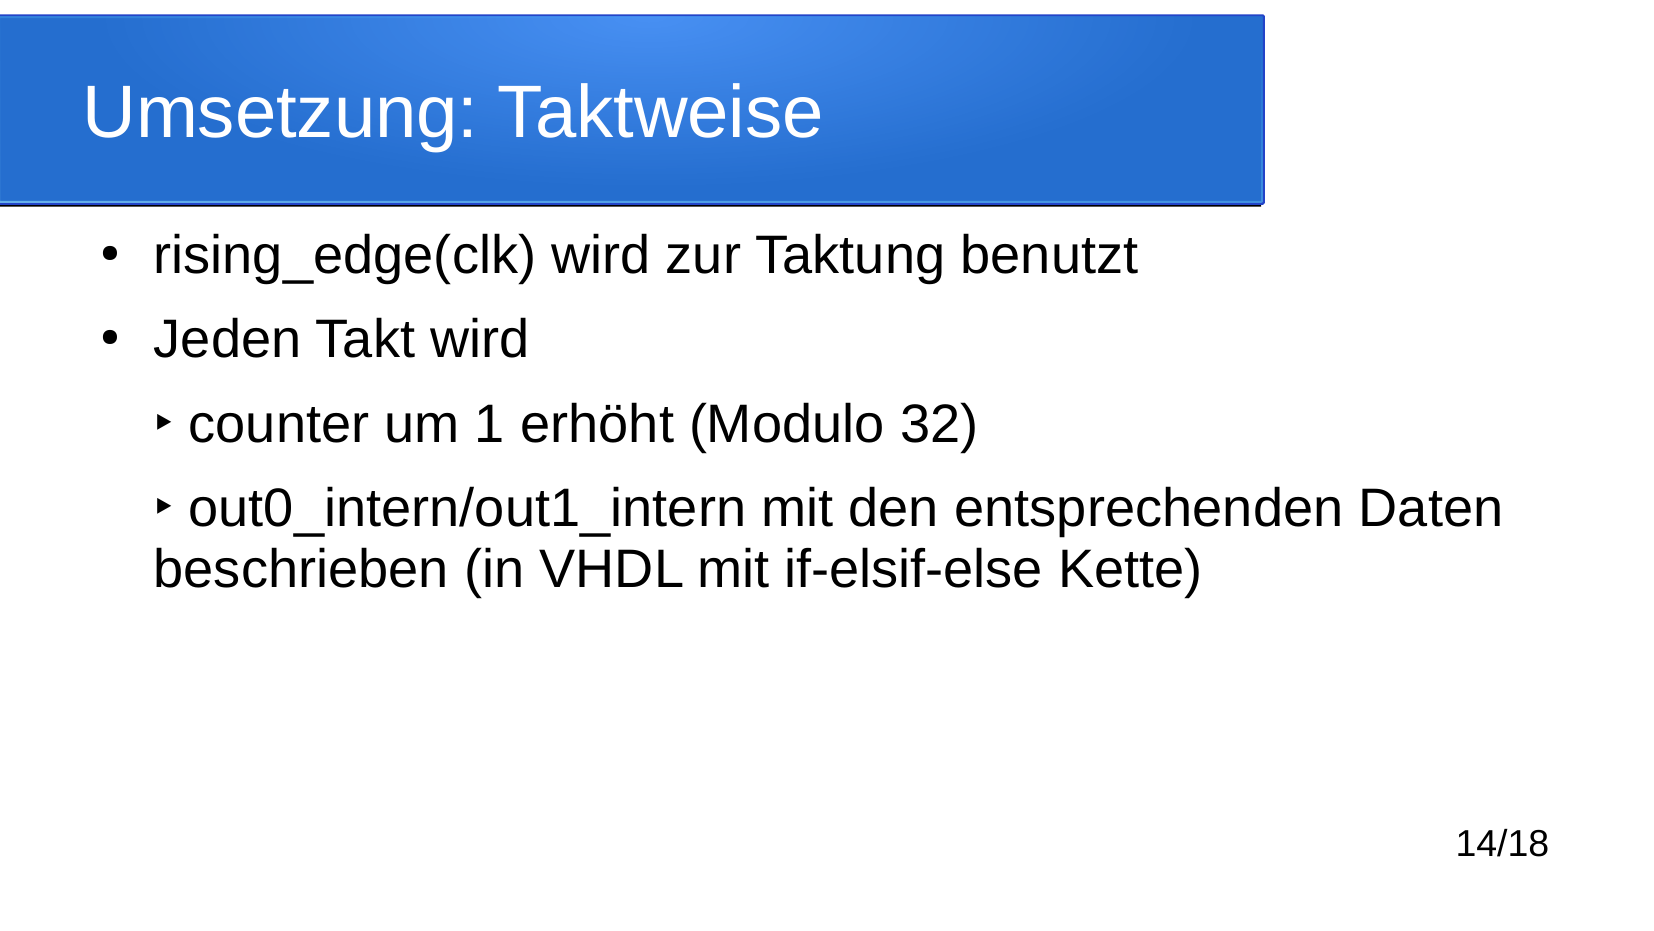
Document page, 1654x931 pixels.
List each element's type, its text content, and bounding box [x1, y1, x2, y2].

title Umsetzung: Taktweise [82, 35, 1235, 189]
text_box 14/18 [1440, 814, 1630, 874]
list rising_edge(clk) wird zur Taktung benutzt Jeden Takt wird ‣ counter um 1 erhöht (Modulo 32) ‣ out0_intern/out1_intern mit den entsprechenden Daten beschrieben (in VHDL mit if-elsif-else Kette) [82, 224, 1571, 764]
